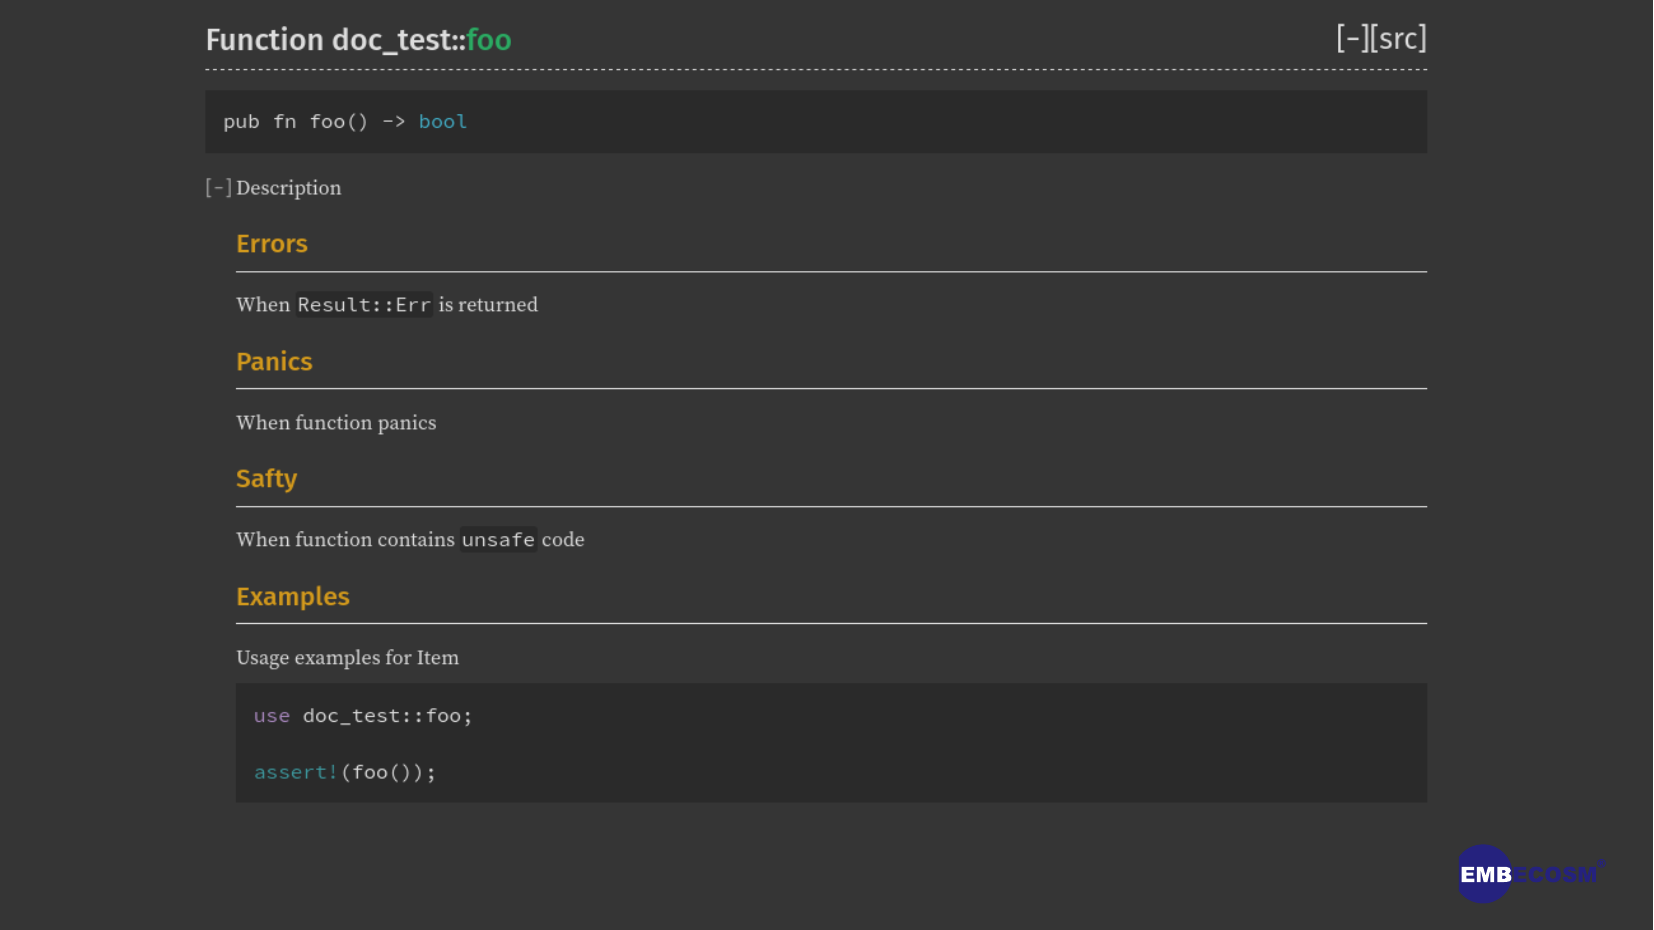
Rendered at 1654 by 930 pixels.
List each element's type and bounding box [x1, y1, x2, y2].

picture [189, 0, 1449, 834]
